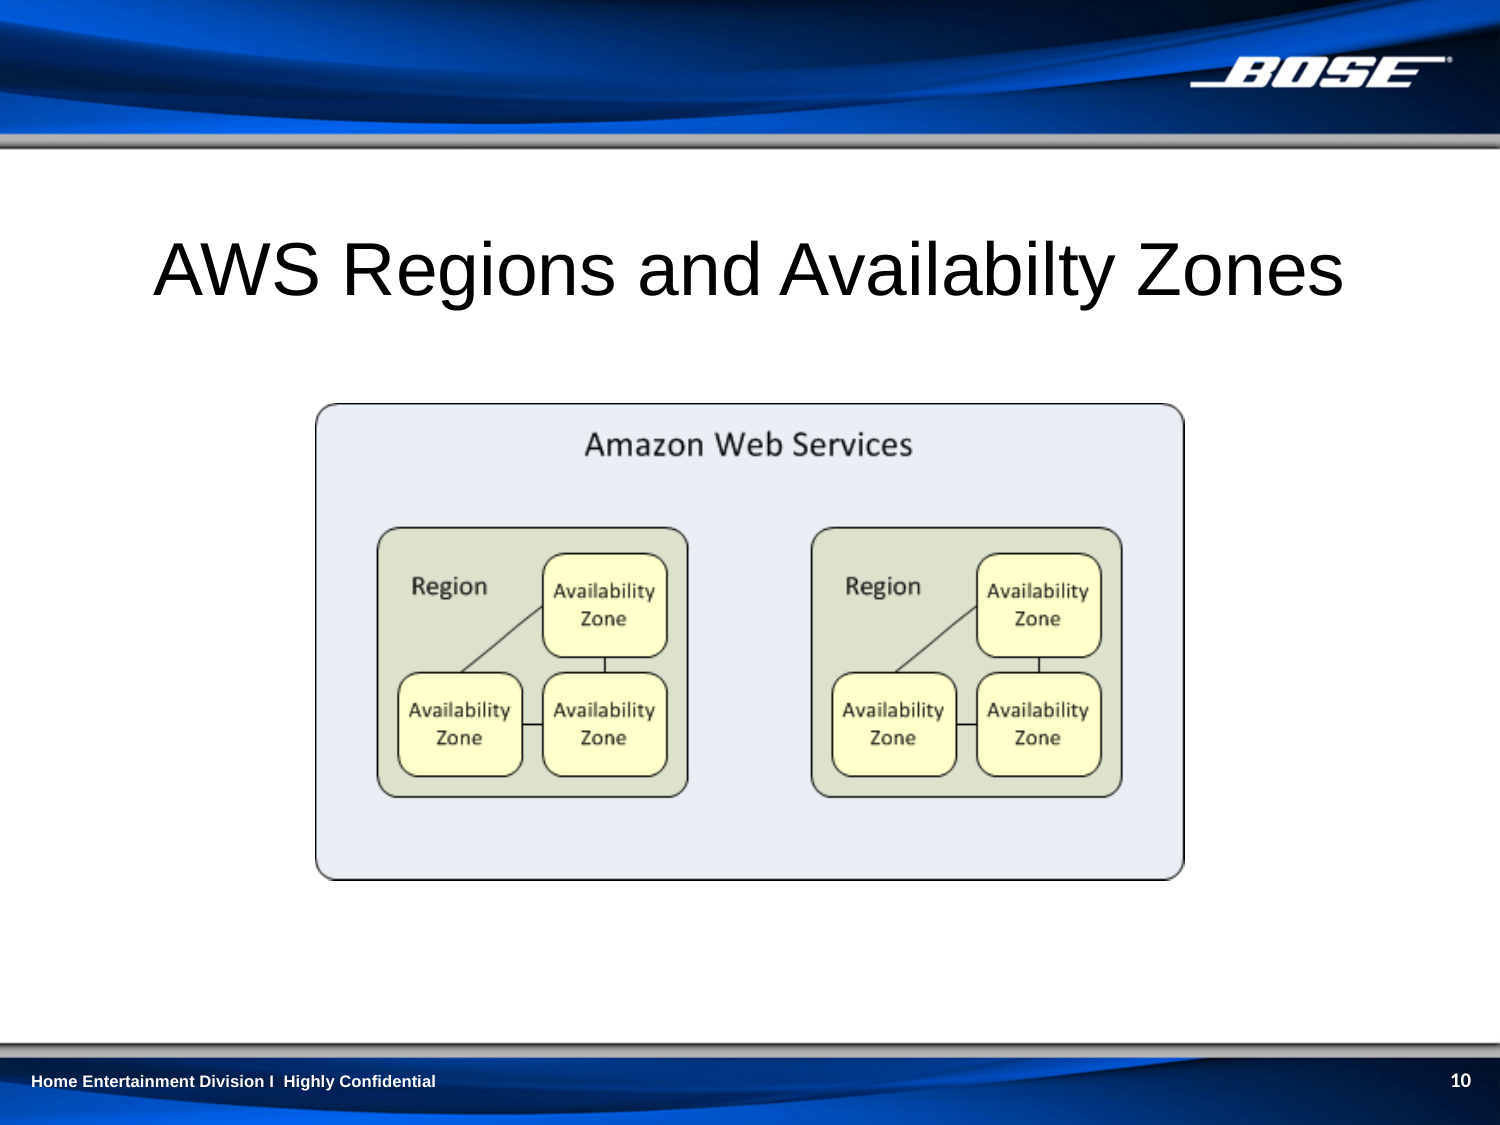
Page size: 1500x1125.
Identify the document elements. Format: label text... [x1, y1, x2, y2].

text_box AWS Regions and Availabilty Zones [74, 185, 1425, 345]
picture [0, 0, 1500, 1125]
